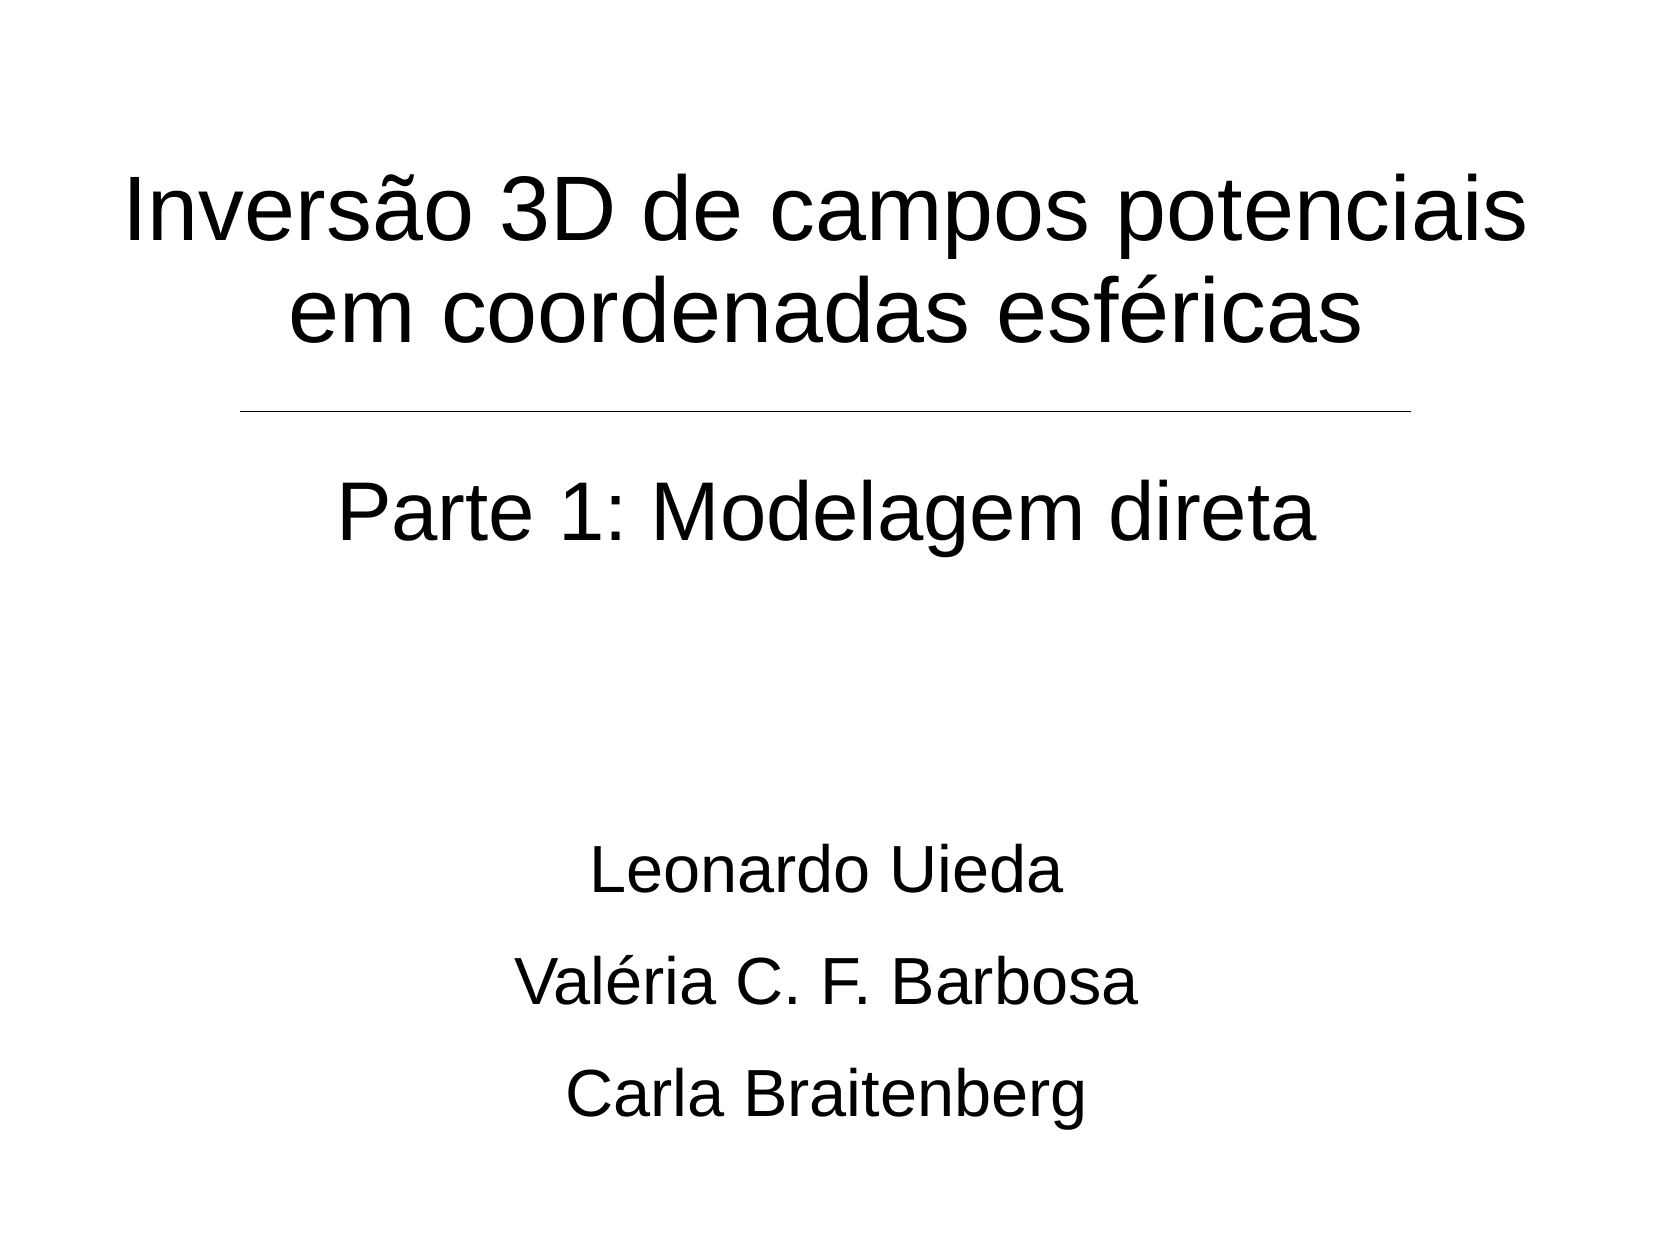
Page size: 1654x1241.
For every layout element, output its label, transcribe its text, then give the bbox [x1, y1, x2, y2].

title Inversão 3D de campos potenciais em coordenadas esféricas Parte 1: Modelagem direta [82, 157, 1571, 559]
subtitle Leonardo Uieda Valéria C. F. Barbosa Carla Braitenberg [99, 603, 1555, 1241]
